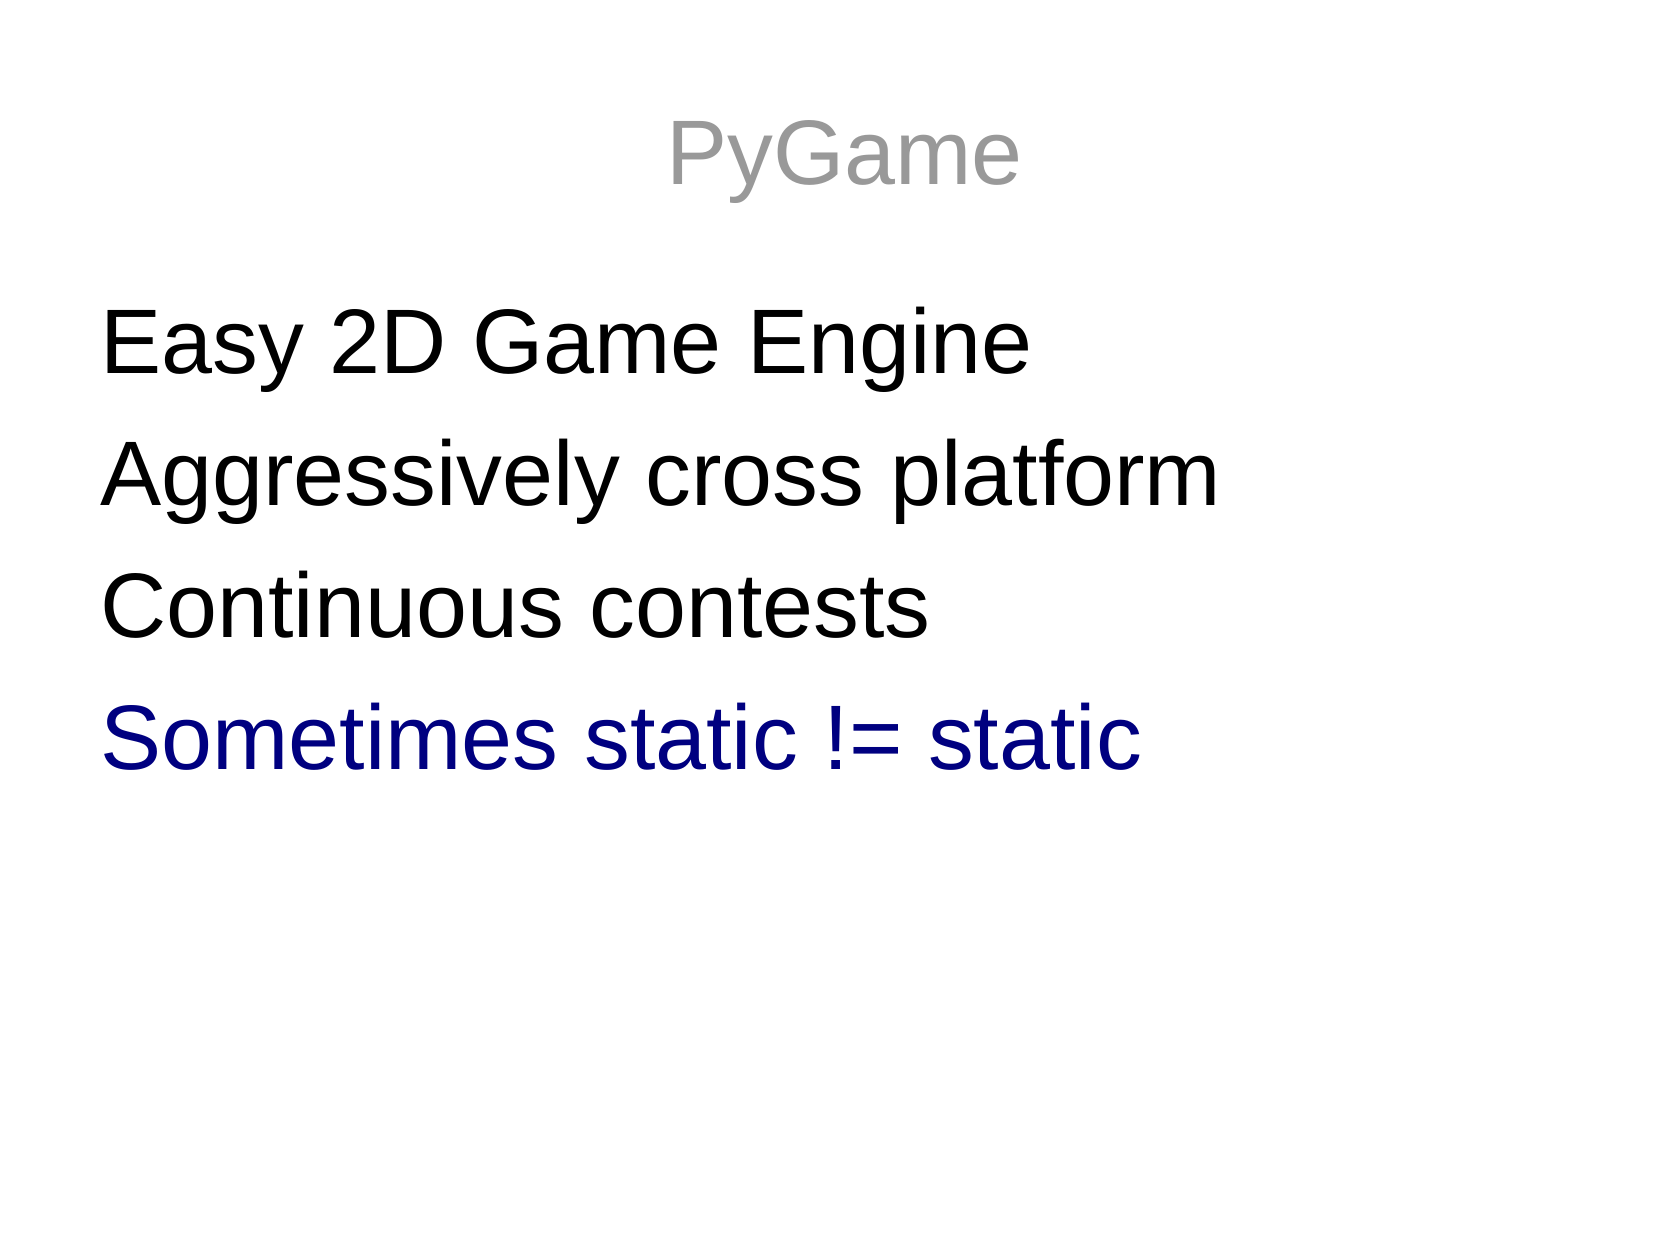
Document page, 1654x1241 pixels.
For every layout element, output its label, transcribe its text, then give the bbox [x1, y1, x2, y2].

list Easy 2D Game Engine Aggressively cross platform Continuous contests Sometimes static != static [82, 290, 1571, 1094]
title PyGame [82, 49, 1571, 257]
